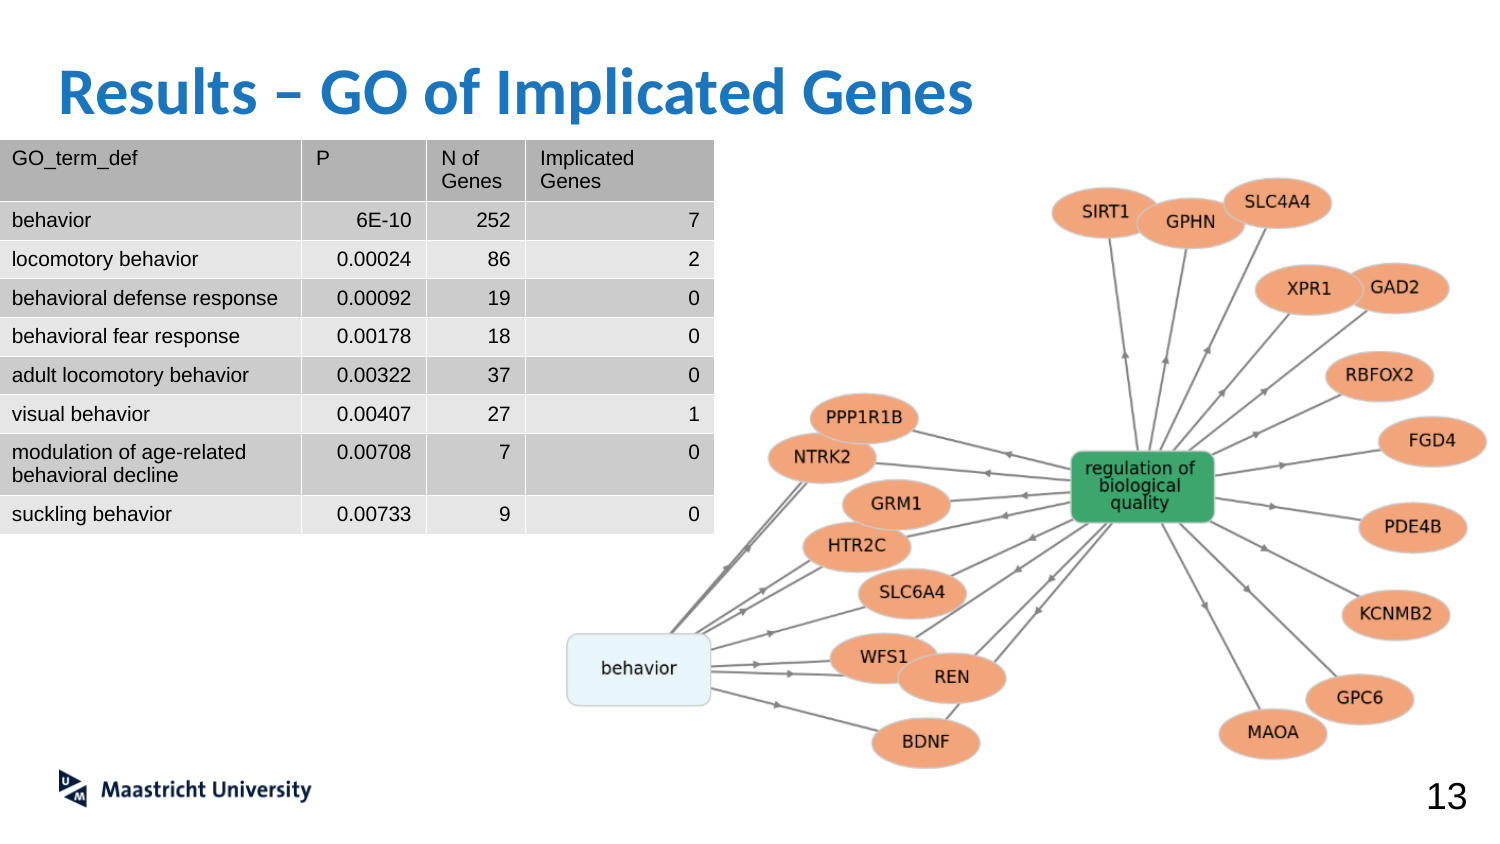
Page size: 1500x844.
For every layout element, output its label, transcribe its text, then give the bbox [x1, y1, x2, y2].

table_cell modulation of age-related behavioral decline [0, 434, 301, 495]
table_cell 0.00178 [302, 318, 426, 356]
table_cell locomotory behavior [0, 241, 301, 278]
table_header N of Genes [427, 140, 525, 201]
table_cell behavior [0, 202, 301, 240]
table_cell adult locomotory behavior [0, 357, 301, 394]
table_cell 2 [526, 241, 714, 278]
table_cell behavioral fear response [0, 318, 301, 356]
table_cell behavioral defense response [0, 279, 301, 317]
table_cell 0.00024 [302, 241, 426, 278]
title Results – GO of Implicated Genes [59, 50, 1425, 144]
table_cell 1 [526, 395, 714, 433]
table_cell 19 [427, 279, 525, 317]
table_cell 0.00322 [302, 357, 426, 394]
table_cell 0.00708 [302, 434, 426, 495]
table_cell 0 [526, 434, 714, 495]
table_cell 0 [526, 357, 714, 394]
table_header GO_term_def [0, 140, 301, 201]
table_cell visual behavior [0, 395, 301, 433]
table_header Implicated Genes [526, 140, 714, 201]
table_cell 37 [427, 357, 525, 394]
table_cell 27 [427, 395, 525, 433]
table_cell 252 [427, 202, 525, 240]
table_cell 0 [526, 318, 714, 356]
table_cell 0.00407 [302, 395, 426, 433]
table_cell 9 [427, 496, 525, 534]
table_header P [302, 140, 426, 201]
table_cell 0.00092 [302, 279, 426, 317]
picture [566, 177, 1500, 787]
table_cell 0.00733 [302, 496, 426, 534]
text_box <number> [1411, 767, 1500, 838]
table_cell 0 [526, 279, 714, 317]
table_cell 7 [427, 434, 525, 495]
table_cell suckling behavior [0, 496, 301, 534]
table_cell 18 [427, 318, 525, 356]
table_cell 6E-10 [302, 202, 426, 240]
table_cell 86 [427, 241, 525, 278]
table_cell 0 [526, 496, 714, 534]
table_cell 7 [526, 202, 714, 240]
